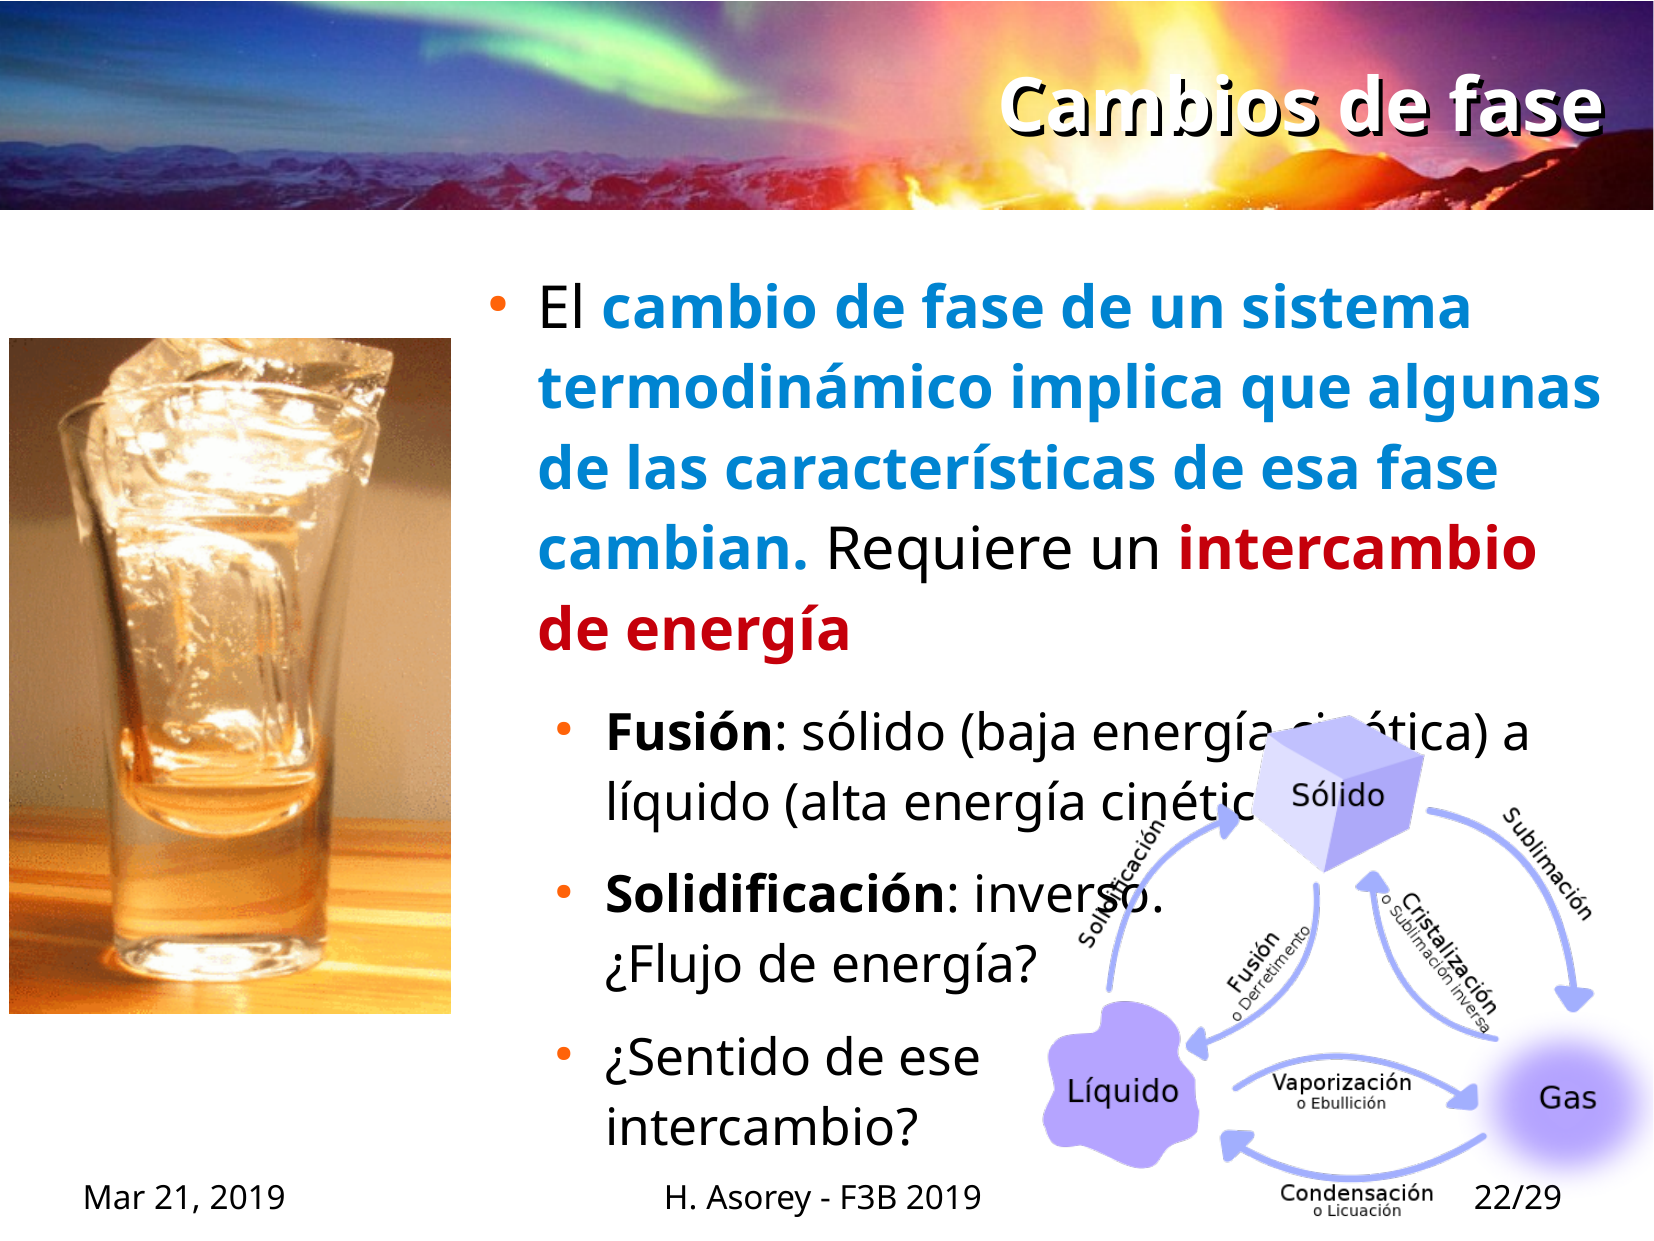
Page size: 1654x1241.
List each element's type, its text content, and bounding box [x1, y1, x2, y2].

title Cambios de fase [45, 15, 1606, 191]
picture [9, 338, 451, 1014]
picture [0, 1, 1654, 210]
picture [1014, 689, 1654, 1238]
list El cambio de fase de un sistema termodinámico implica que algunas de las características de esa fase cambian. Requiere un intercambio de energía Fusión: sólido (baja energía cinética) a líquido (alta energía cinética) Solidificación: inverso. ¿Flujo de energía? ¿Sentido de ese intercambio? [470, 264, 1606, 1165]
